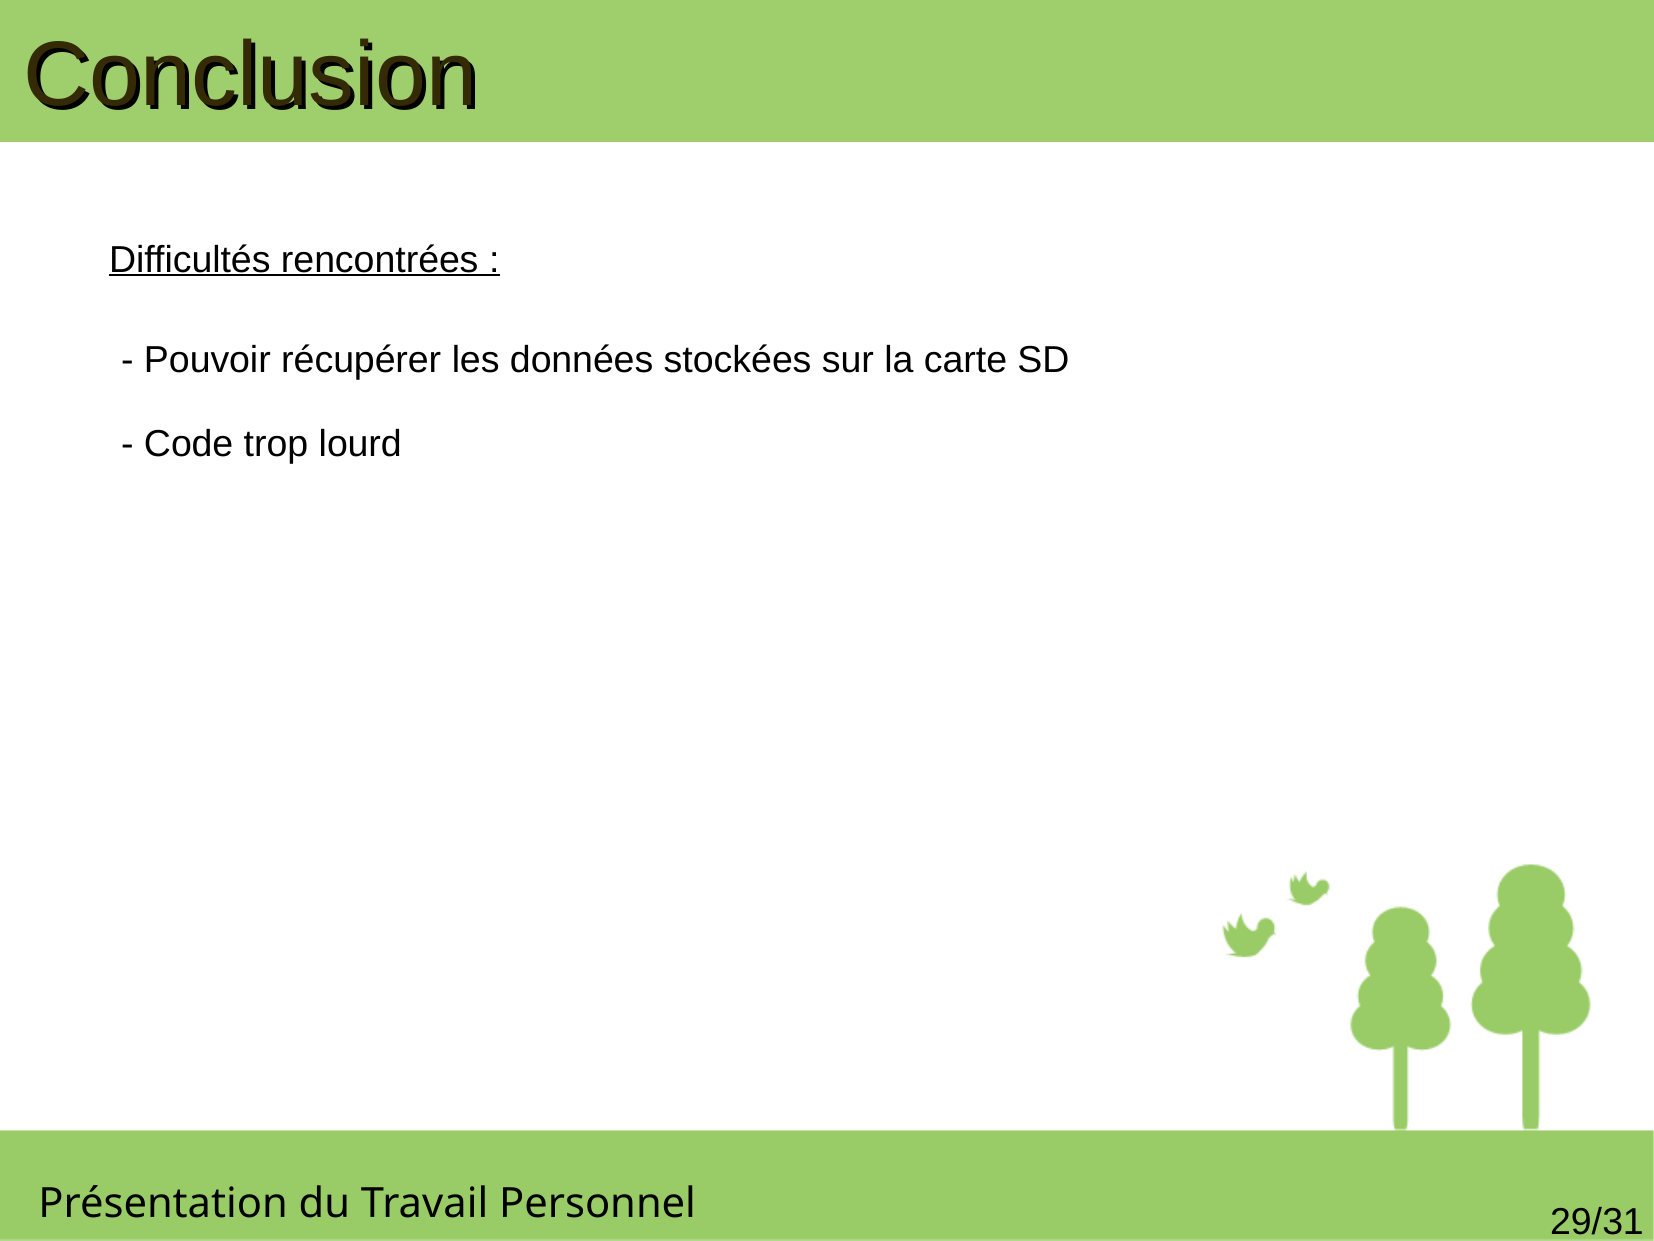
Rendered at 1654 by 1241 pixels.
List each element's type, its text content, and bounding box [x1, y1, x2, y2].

text_box [0, 0, 1654, 142]
text_box Présentation du Travail Personnel [23, 1165, 1441, 1229]
text_box <numéro>/31 [1535, 1192, 1654, 1241]
list [82, 249, 1571, 969]
text_box Difficultés rencontrées : [94, 230, 579, 288]
picture [0, 142, 1654, 1241]
title Conclusion [23, 5, 1654, 142]
text_box - Pouvoir récupérer les données stockées sur la carte SD - Code trop lourd [106, 330, 1359, 934]
